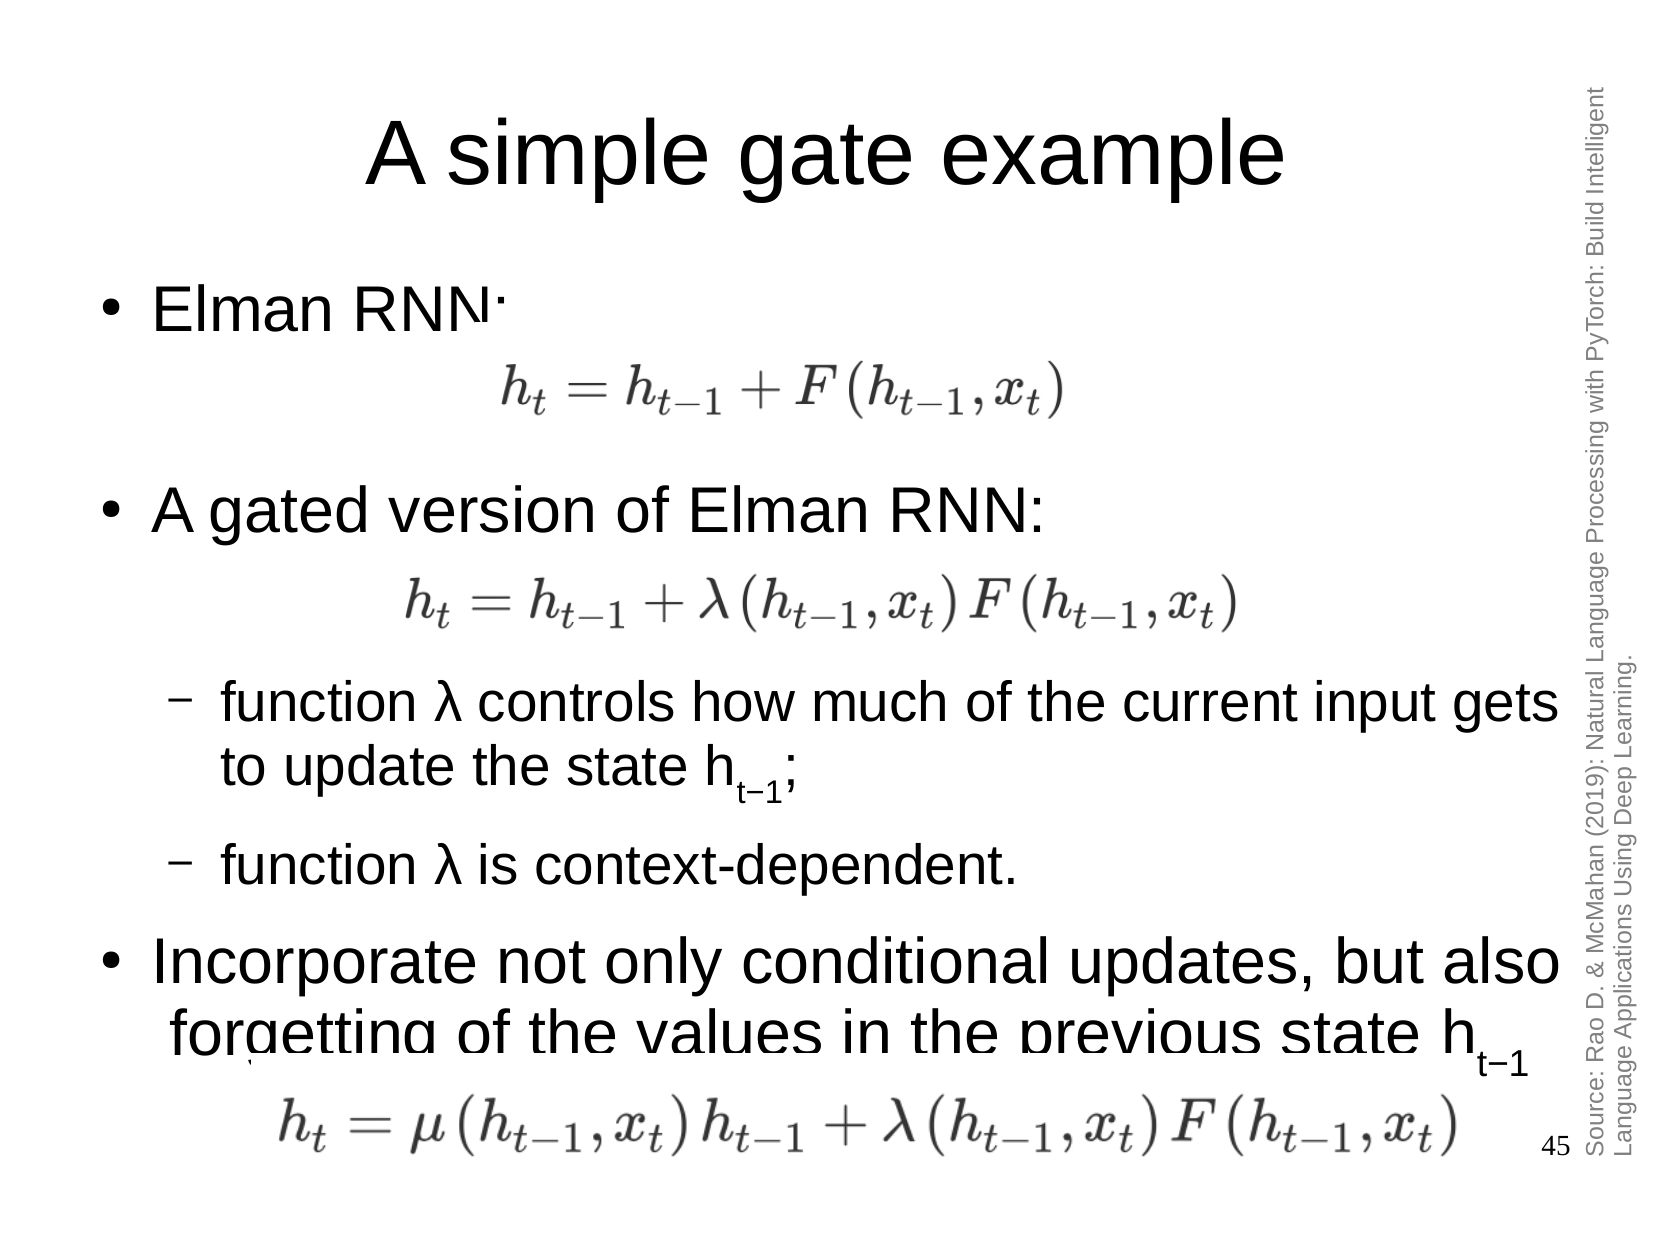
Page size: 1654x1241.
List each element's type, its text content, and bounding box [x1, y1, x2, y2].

list Elman RNN: A gated version of Elman RNN: function λ controls how much of the current input gets to update the state ht−1; function λ is context­-dependent. Incorporate not only conditional updates, but also forgetting of the values in the previous state ht−1 [82, 272, 1571, 1111]
picture [251, 1053, 1477, 1189]
picture [380, 536, 1258, 664]
text_box Source: Rao D. & McMahan (2019): Natural Language Processing with PyTorch: Build Intelligent Language Applications Using Deep Learning. [1573, 0, 1649, 1172]
title A simple gate example [82, 49, 1571, 257]
picture [475, 322, 1081, 444]
